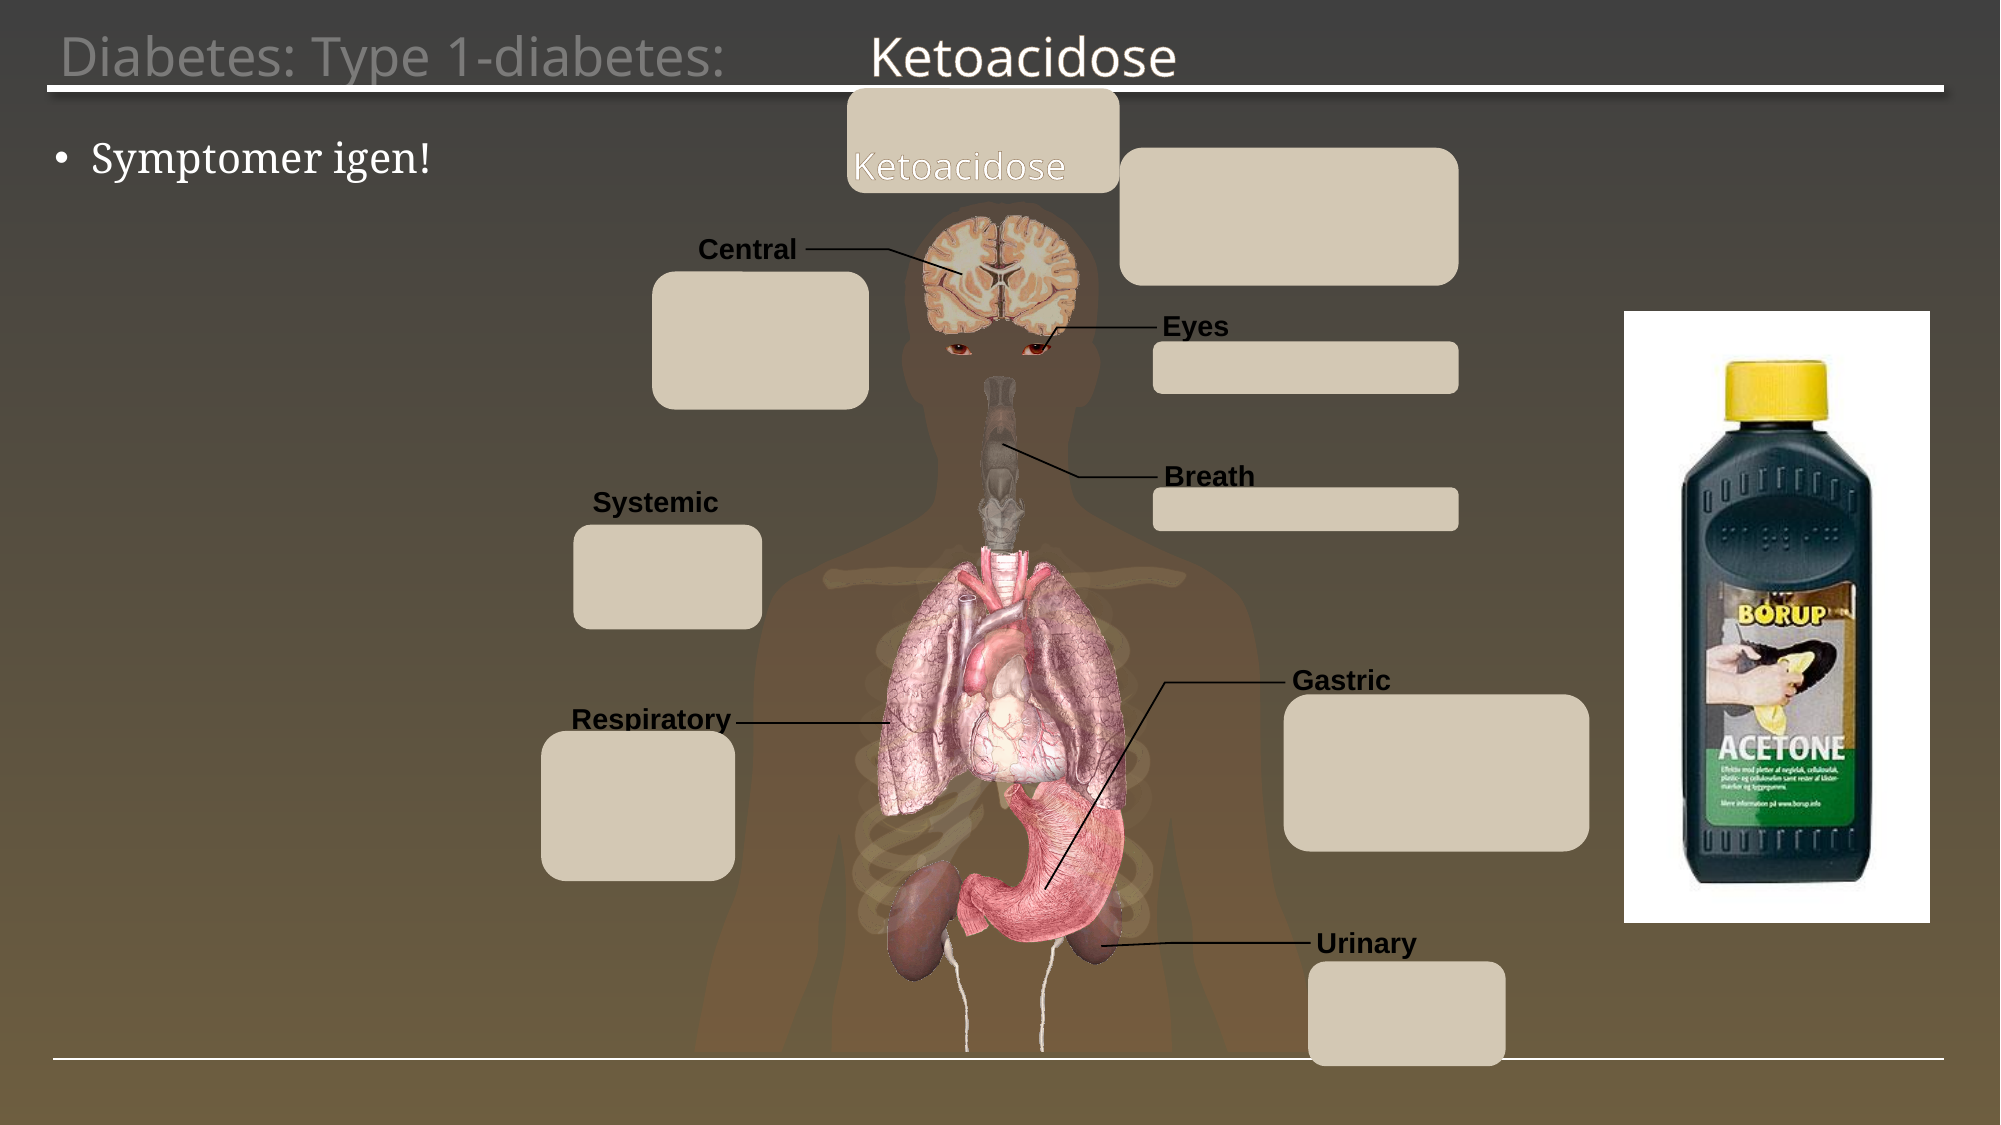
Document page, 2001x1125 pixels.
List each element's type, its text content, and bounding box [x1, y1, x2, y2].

text_box [1119, 147, 1459, 286]
text_box [1152, 487, 1459, 532]
text_box Ketoacidose [847, 88, 1120, 194]
subtitle Ketoacidose [868, 29, 1801, 89]
picture [557, 103, 1484, 1052]
text_box [1308, 961, 1506, 1067]
list Symptomer igen! [54, 121, 557, 312]
text_box [1283, 694, 1590, 852]
picture [1624, 311, 1930, 923]
text_box [652, 271, 869, 410]
text_box [1152, 341, 1459, 394]
text_box [541, 730, 736, 882]
title Diabetes: Type 1-diabetes: [59, 29, 868, 89]
text_box [573, 524, 763, 630]
